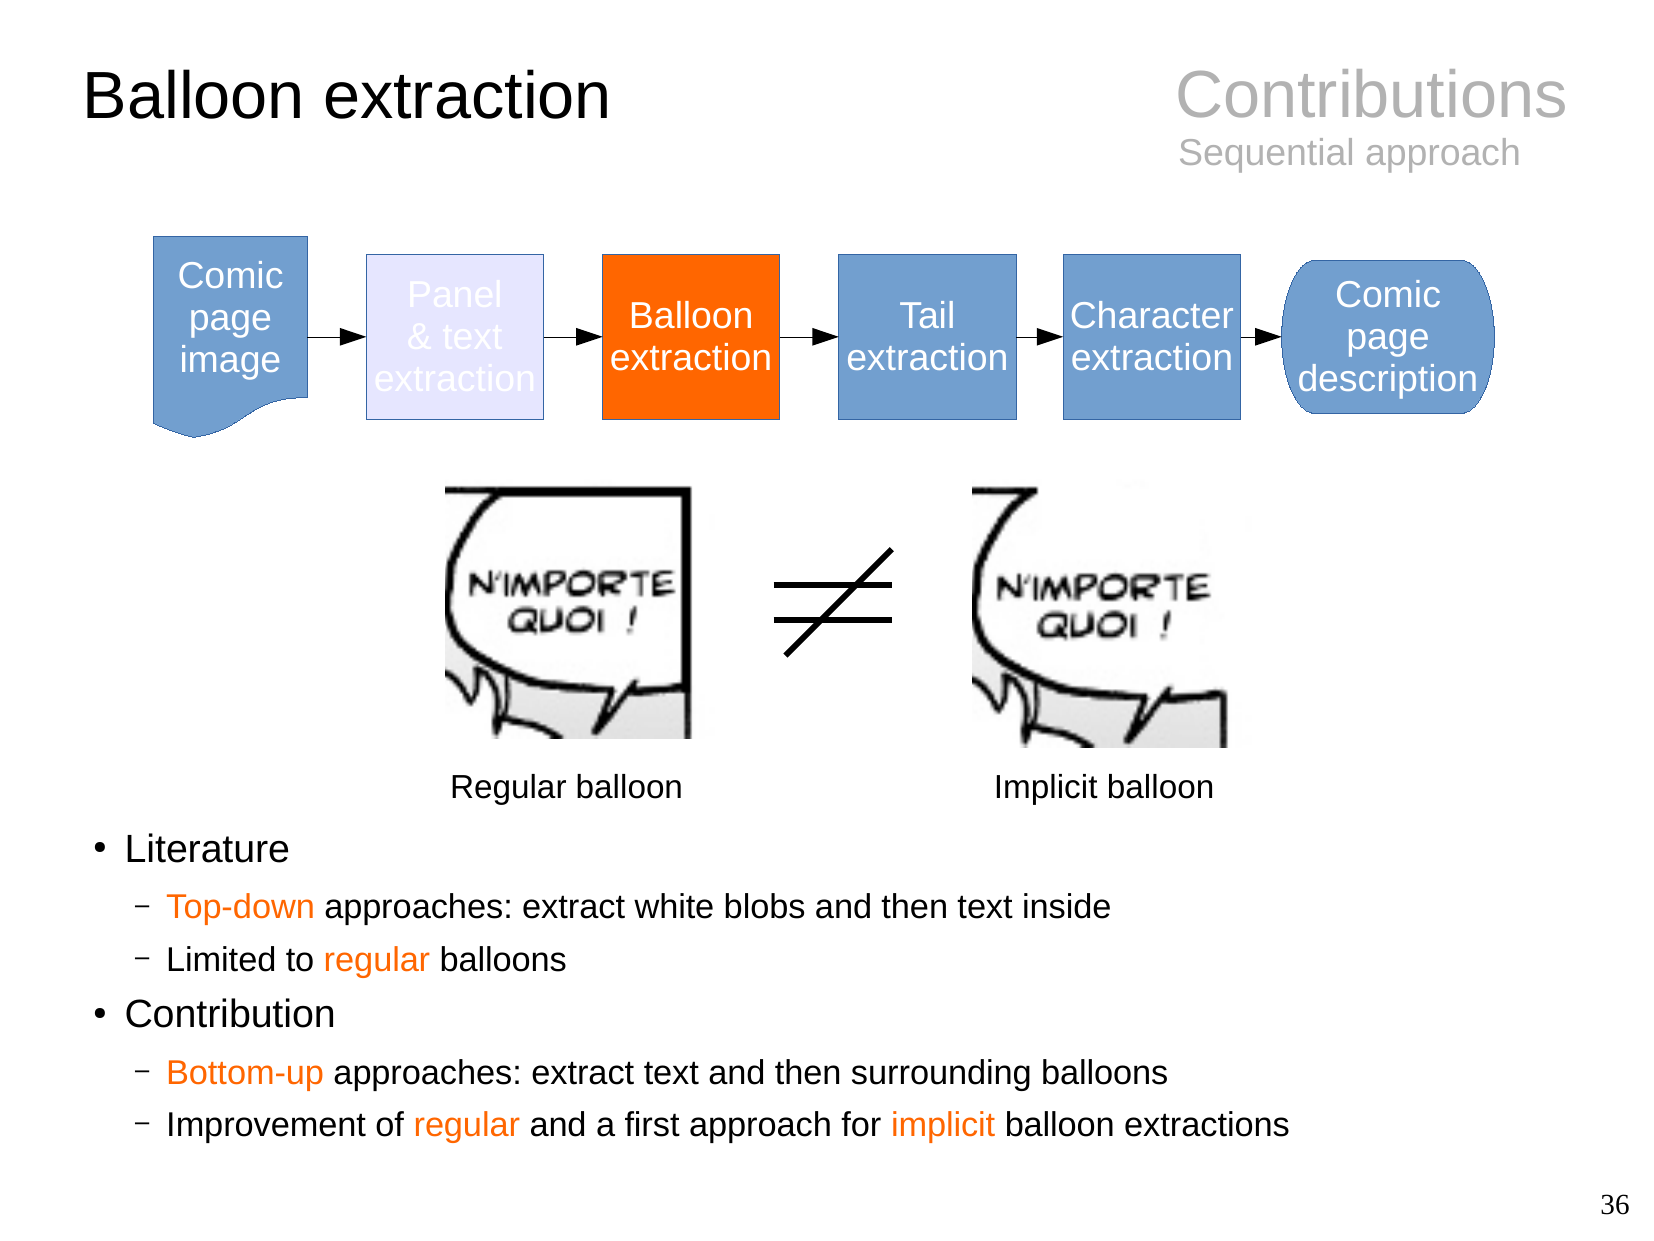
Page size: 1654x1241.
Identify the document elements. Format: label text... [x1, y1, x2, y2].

list Literature Top-down approaches: extract white blobs and then text inside Limited to regular balloons Contribution Bottom-up approaches: extract text and then surrounding balloons Improvement of regular and a first approach for implicit balloon extractions [82, 826, 1571, 1146]
text_box Comic page image [153, 236, 308, 438]
text_box Regular balloon [407, 757, 727, 816]
text_box Implicit balloon [927, 757, 1282, 816]
text_box Balloon extraction [602, 254, 780, 420]
picture [445, 472, 721, 739]
text_box Comic page description [1281, 260, 1495, 414]
text_box Panel & text extraction [366, 254, 544, 420]
picture [972, 472, 1258, 748]
text_box Character extraction [1063, 254, 1241, 420]
text_box Tail extraction [838, 254, 1017, 420]
title Balloon extraction [82, 49, 1571, 142]
